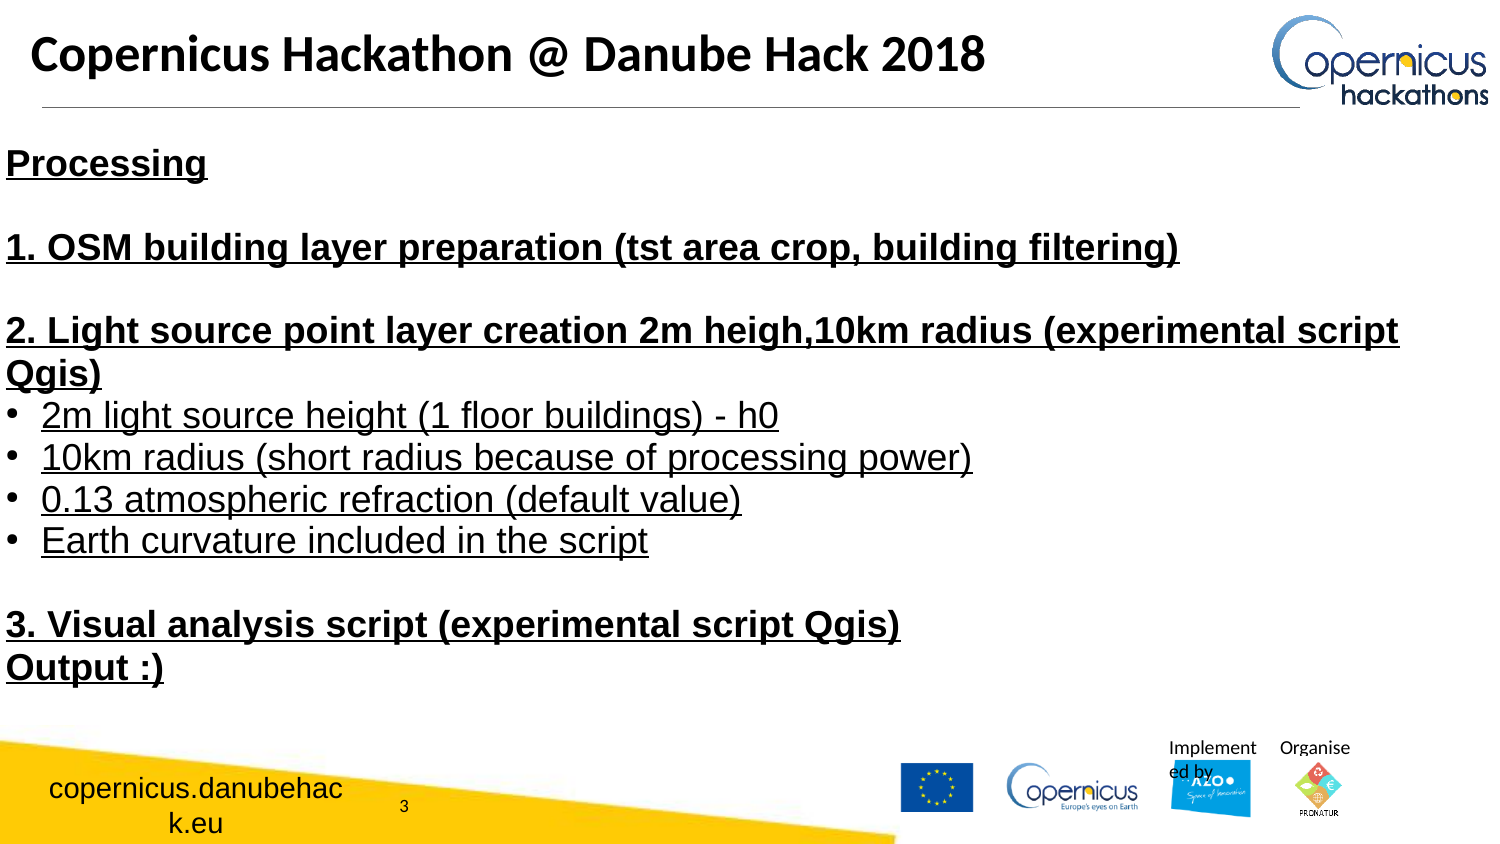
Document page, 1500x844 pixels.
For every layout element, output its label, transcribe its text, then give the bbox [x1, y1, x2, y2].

picture [1280, 756, 1356, 821]
title Copernicus Hackathon @ Danube Hack 2018 [15, 23, 1288, 86]
picture [0, 748, 1252, 844]
footer copernicus.danubehack.eu [28, 782, 365, 827]
text_box Processing 1. OSM building layer preparation (tst area crop, building filtering) 2. Light source point layer creation 2m heigh,10km radius (experimental script Qgis) 2m light source height (1 floor buildings) - h0 10km radius (short radius because of processing power) 0.13 atmospheric refraction (default value) Earth curvature included in the script 3. Visual analysis script (experimental script Qgis) Output :) [0, 134, 1500, 748]
picture [1272, 15, 1489, 105]
slide_number <number> [384, 782, 722, 827]
